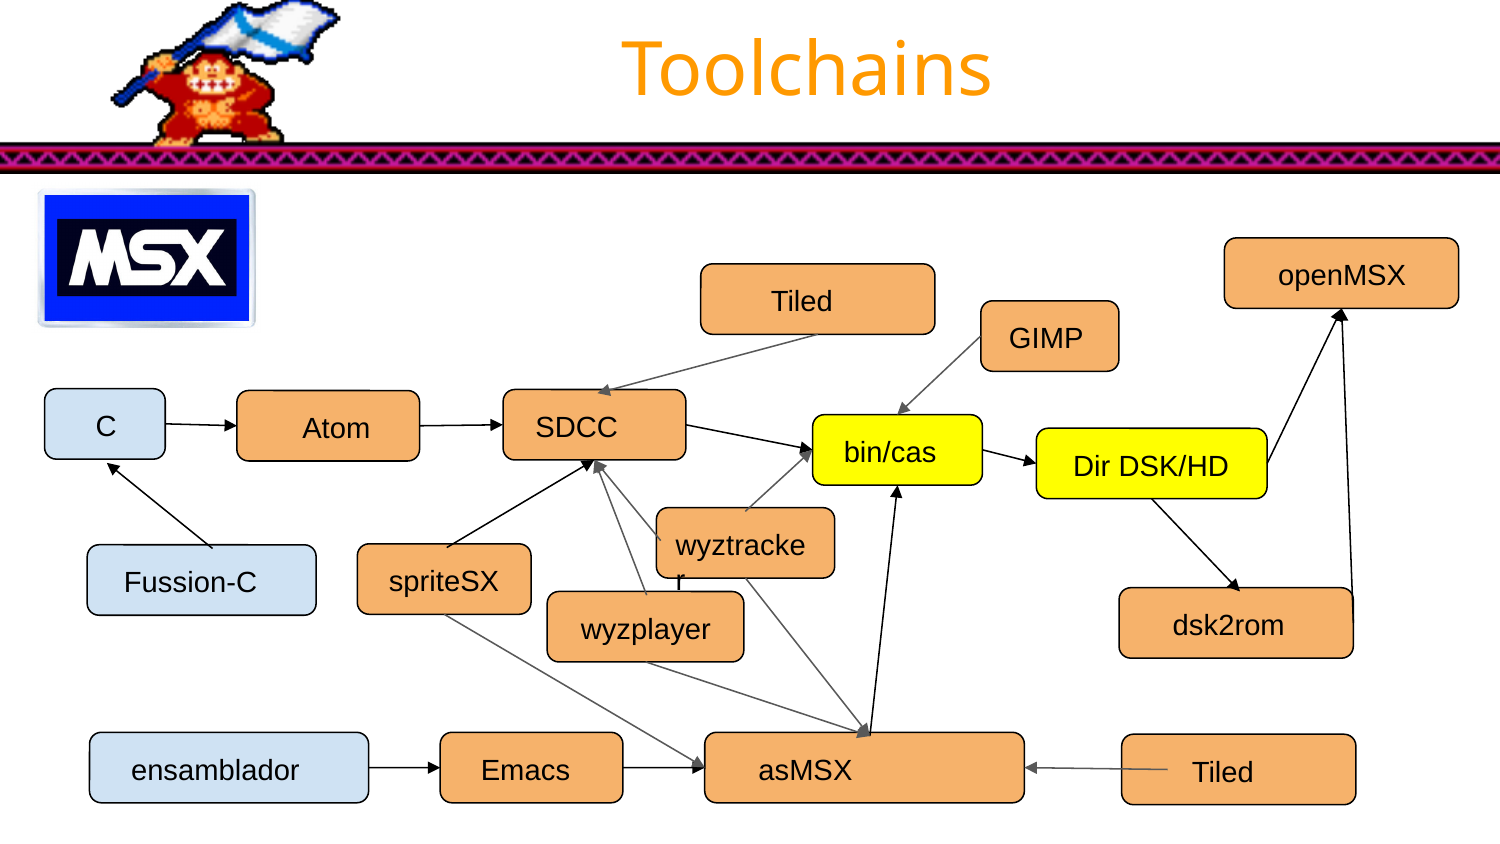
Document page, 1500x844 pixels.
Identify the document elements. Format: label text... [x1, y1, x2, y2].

text_box [547, 591, 744, 662]
text_box [704, 732, 1025, 803]
text_box Atom [254, 394, 409, 453]
text_box [440, 732, 623, 803]
picture [0, 0, 1500, 174]
text_box GIMP [993, 304, 1108, 363]
text_box [503, 389, 686, 460]
text_box [236, 390, 420, 461]
text_box [1121, 734, 1356, 805]
text_box Tiled [722, 267, 921, 326]
title Toolchains [606, 18, 1402, 112]
text_box [87, 544, 209, 616]
text_box bin/cas [828, 418, 974, 477]
text_box [44, 388, 166, 459]
text_box [89, 732, 369, 803]
text_box wyzplayer [565, 595, 728, 654]
text_box C [55, 392, 158, 463]
picture [31, 182, 261, 334]
text_box Tiled [1143, 737, 1342, 797]
text_box spriteSX [373, 547, 521, 606]
text_box [1224, 237, 1459, 309]
text_box SDCC [520, 393, 675, 452]
text_box [357, 543, 532, 615]
text_box wyztracker [660, 511, 831, 570]
text_box openMSX [1246, 241, 1445, 301]
text_box [656, 507, 835, 579]
text_box [1119, 587, 1354, 659]
text_box Emacs [457, 736, 612, 795]
text_box ensamblador [115, 736, 352, 807]
text_box asMSX [735, 736, 1005, 795]
text_box Dir DSK/HD [1058, 431, 1255, 491]
text_box dsk2rom [1141, 591, 1339, 650]
text_box [980, 300, 1119, 372]
text_box [210, 544, 313, 548]
text_box [700, 263, 935, 335]
text_box [812, 414, 983, 486]
text_box [656, 507, 747, 537]
text_box Fussion-C [108, 548, 317, 619]
text_box [1036, 428, 1268, 499]
